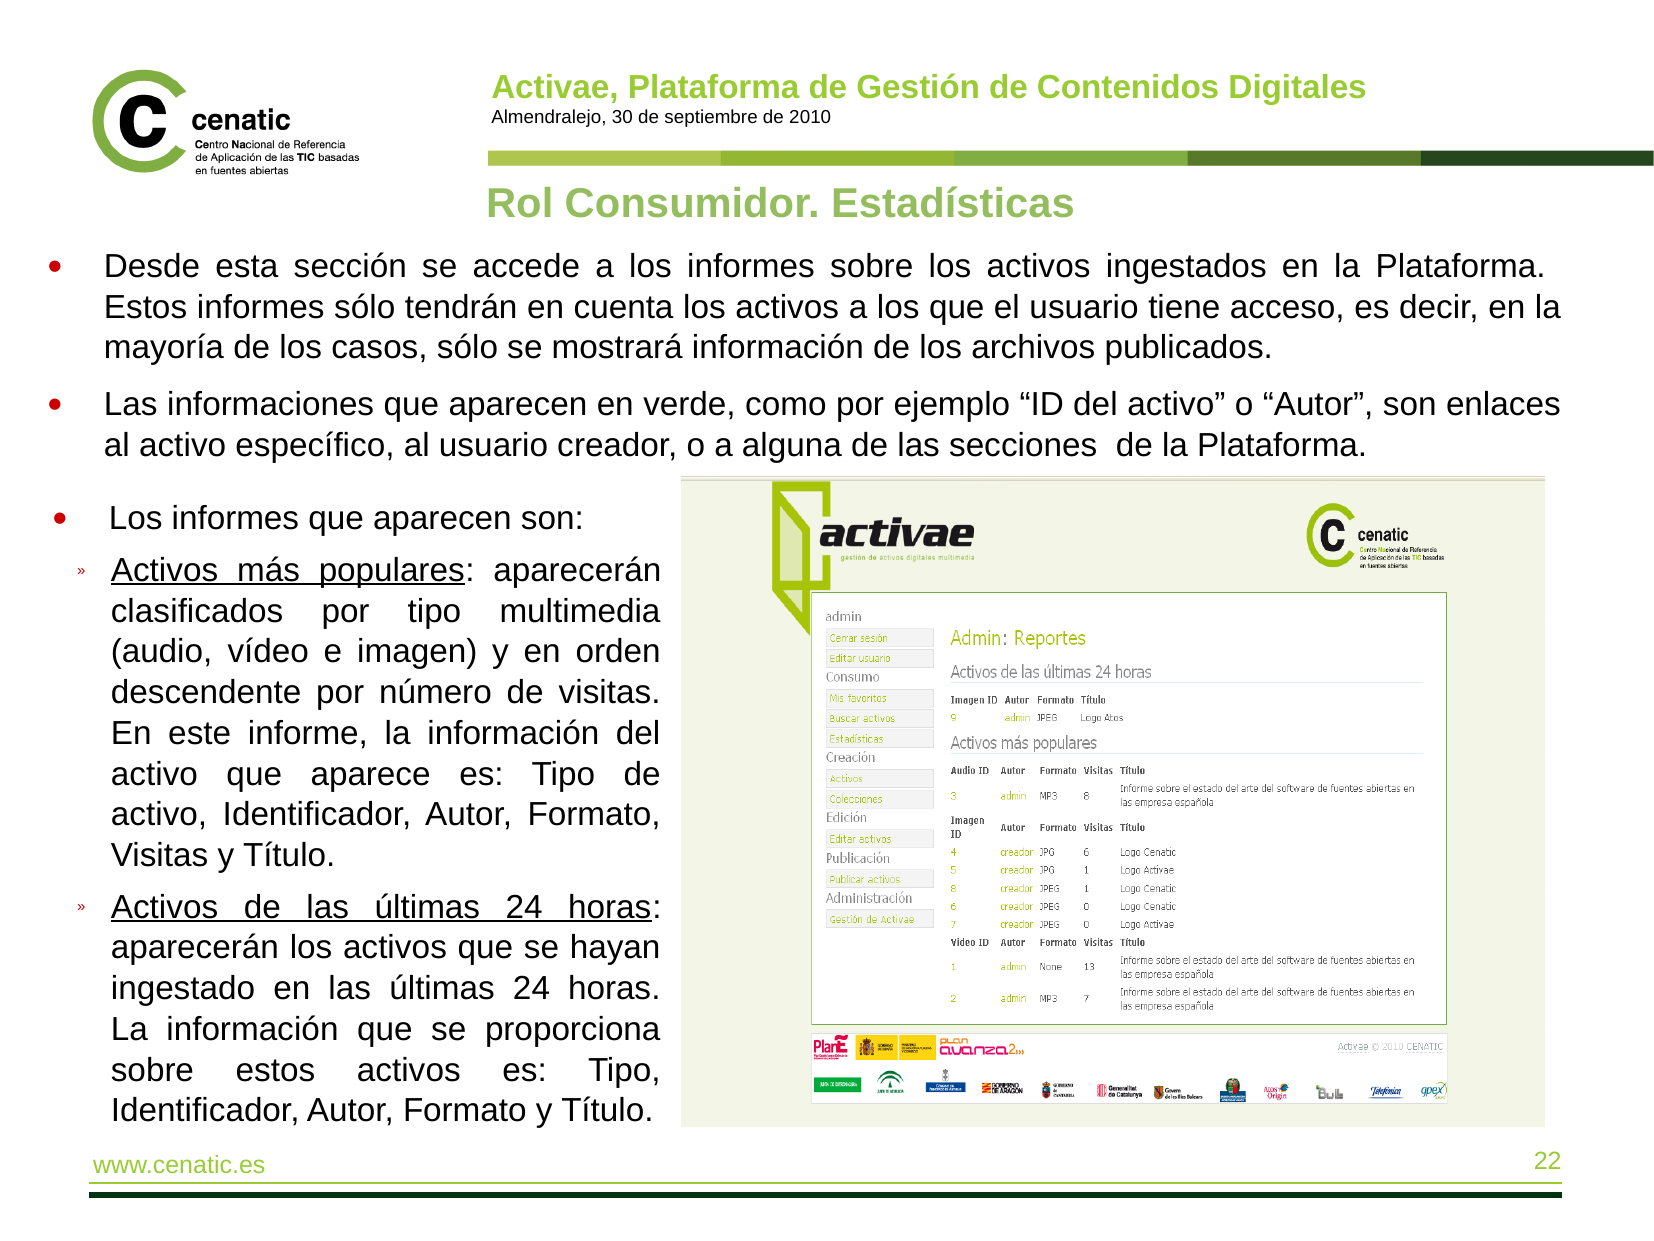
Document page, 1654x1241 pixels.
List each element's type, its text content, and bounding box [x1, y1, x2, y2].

title Rol Consumidor. Estadísticas [486, 177, 1571, 228]
list Desde esta sección se accede a los informes sobre los activos ingestados en la Plataforma. Estos informes sólo tendrán en cuenta los activos a los que el usuario tiene acceso, es decir, en la mayoría de los casos, sólo se mostrará información de los archivos publicados. Las informaciones que aparecen en verde, como por ejemplo “ID del activo” o “Autor”, son enlaces al activo específico, al usuario creador, o a alguna de las secciones de la Plataforma. [32, 236, 1578, 530]
text_box Los informes que aparecen son: Activos más populares: aparecerán clasificados por tipo multimedia (audio, vídeo e imagen) y en orden descendente por número de visitas. En este informe, la información del activo que aparece es: Tipo de activo, Identificador, Autor, Formato, Visitas y Título. Activos de las últimas 24 horas: aparecerán los activos que se hayan ingestado en las últimas 24 horas. La información que se proporciona sobre estos activos es: Tipo, Identificador, Autor, Formato y Título. [37, 488, 677, 1160]
picture [1, 4, 1654, 1228]
